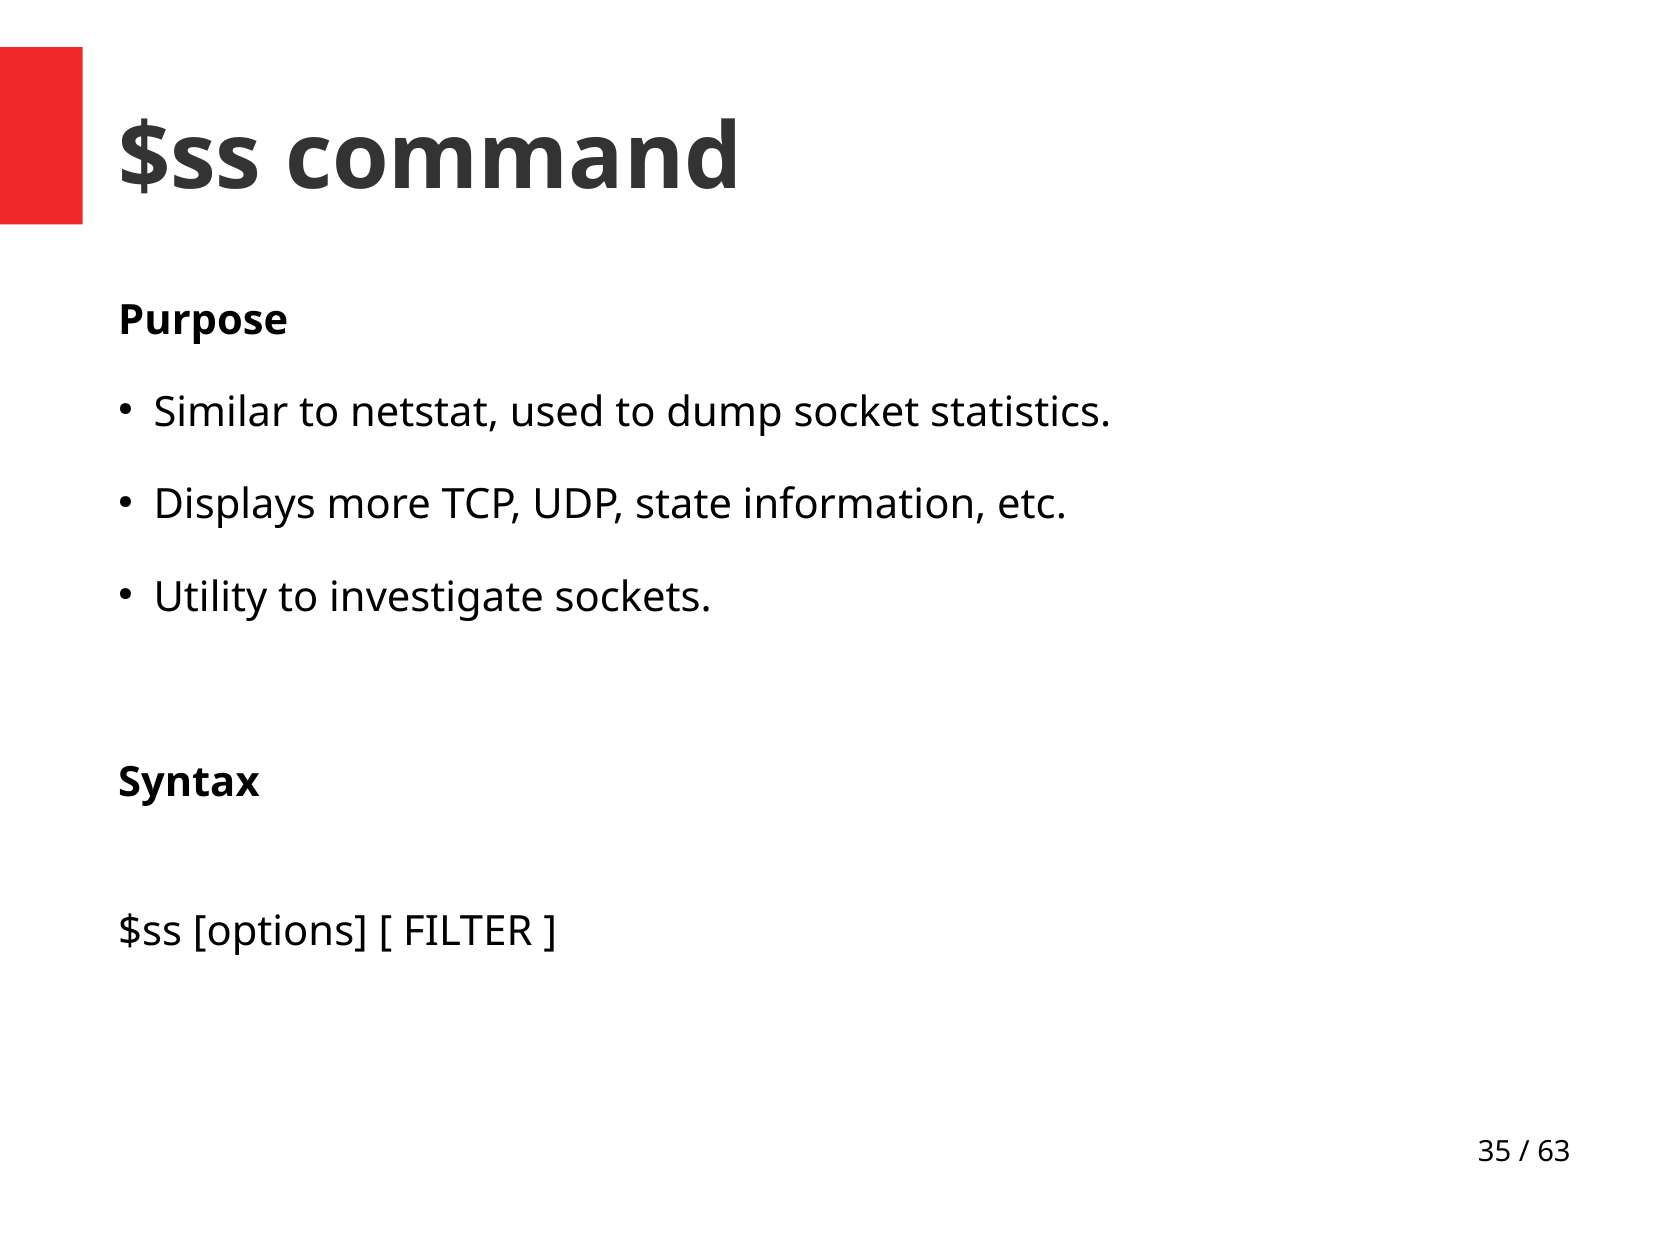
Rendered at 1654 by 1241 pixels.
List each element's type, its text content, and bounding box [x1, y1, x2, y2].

subtitle Purpose Similar to netstat, used to dump socket statistics. Displays more TCP, UDP, state information, etc. Utility to investigate sockets. Syntax $ss [options] [ FILTER ] [118, 289, 1536, 1092]
title $ss command [118, 49, 1571, 257]
